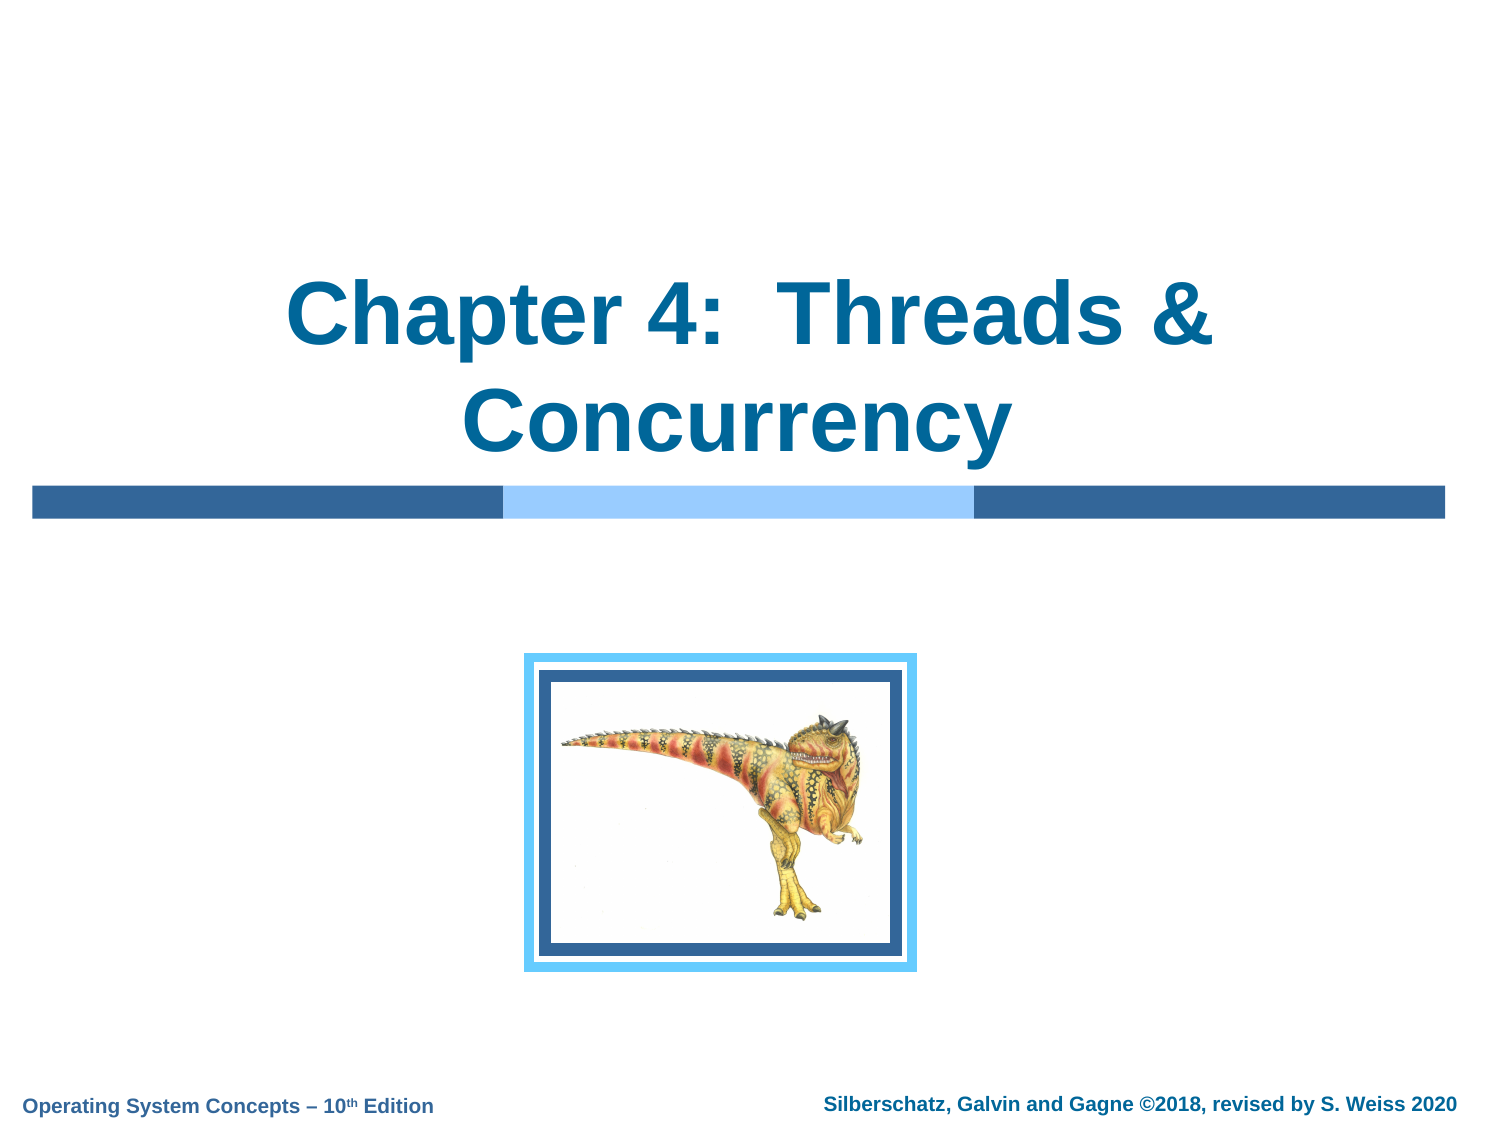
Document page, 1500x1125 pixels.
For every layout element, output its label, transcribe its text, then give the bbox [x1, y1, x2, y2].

picture [551, 682, 890, 943]
picture [1140, 1096, 1148, 1101]
title Chapter 4: Threads & Concurrency [112, 128, 1388, 478]
